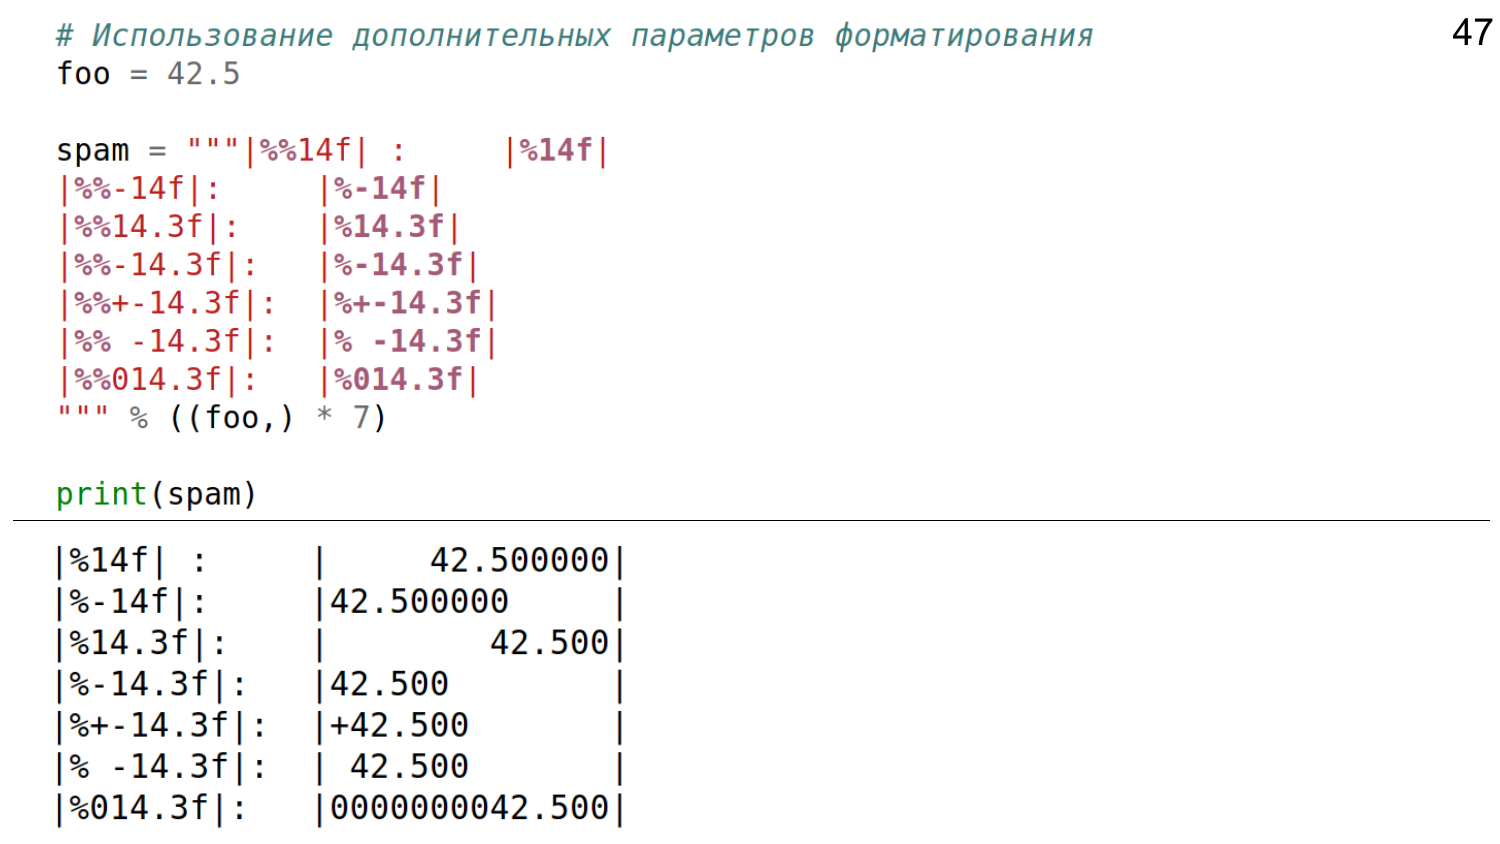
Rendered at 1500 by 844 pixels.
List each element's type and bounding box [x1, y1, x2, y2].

picture [47, 14, 1105, 518]
picture [47, 536, 633, 837]
